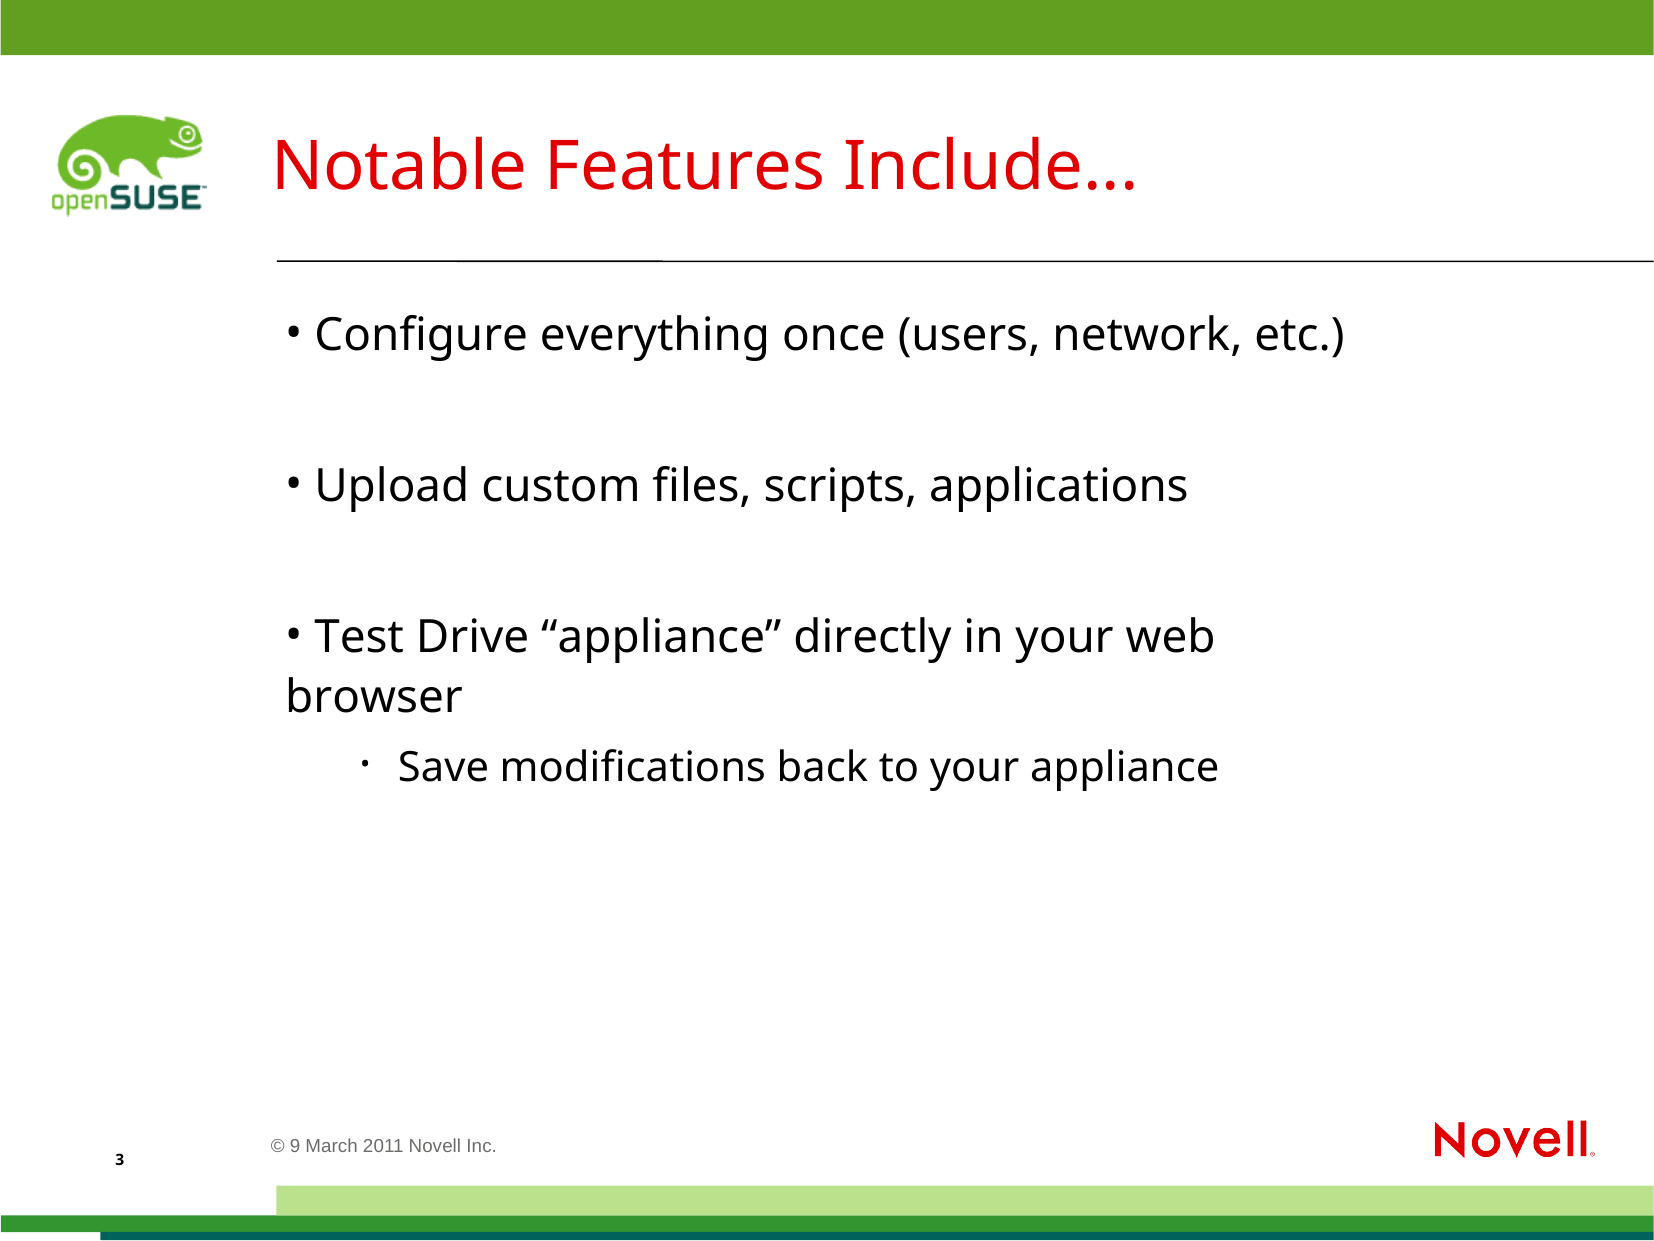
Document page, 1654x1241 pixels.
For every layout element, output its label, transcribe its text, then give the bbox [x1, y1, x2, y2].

list Configure everything once (users, network, etc.) Upload custom files, scripts, applications Test Drive “appliance” directly in your web browser Save modifications back to your appliance [270, 294, 1418, 1097]
picture [1427, 1114, 1601, 1164]
picture [52, 115, 207, 217]
title Notable Features Include... [271, 67, 1553, 263]
